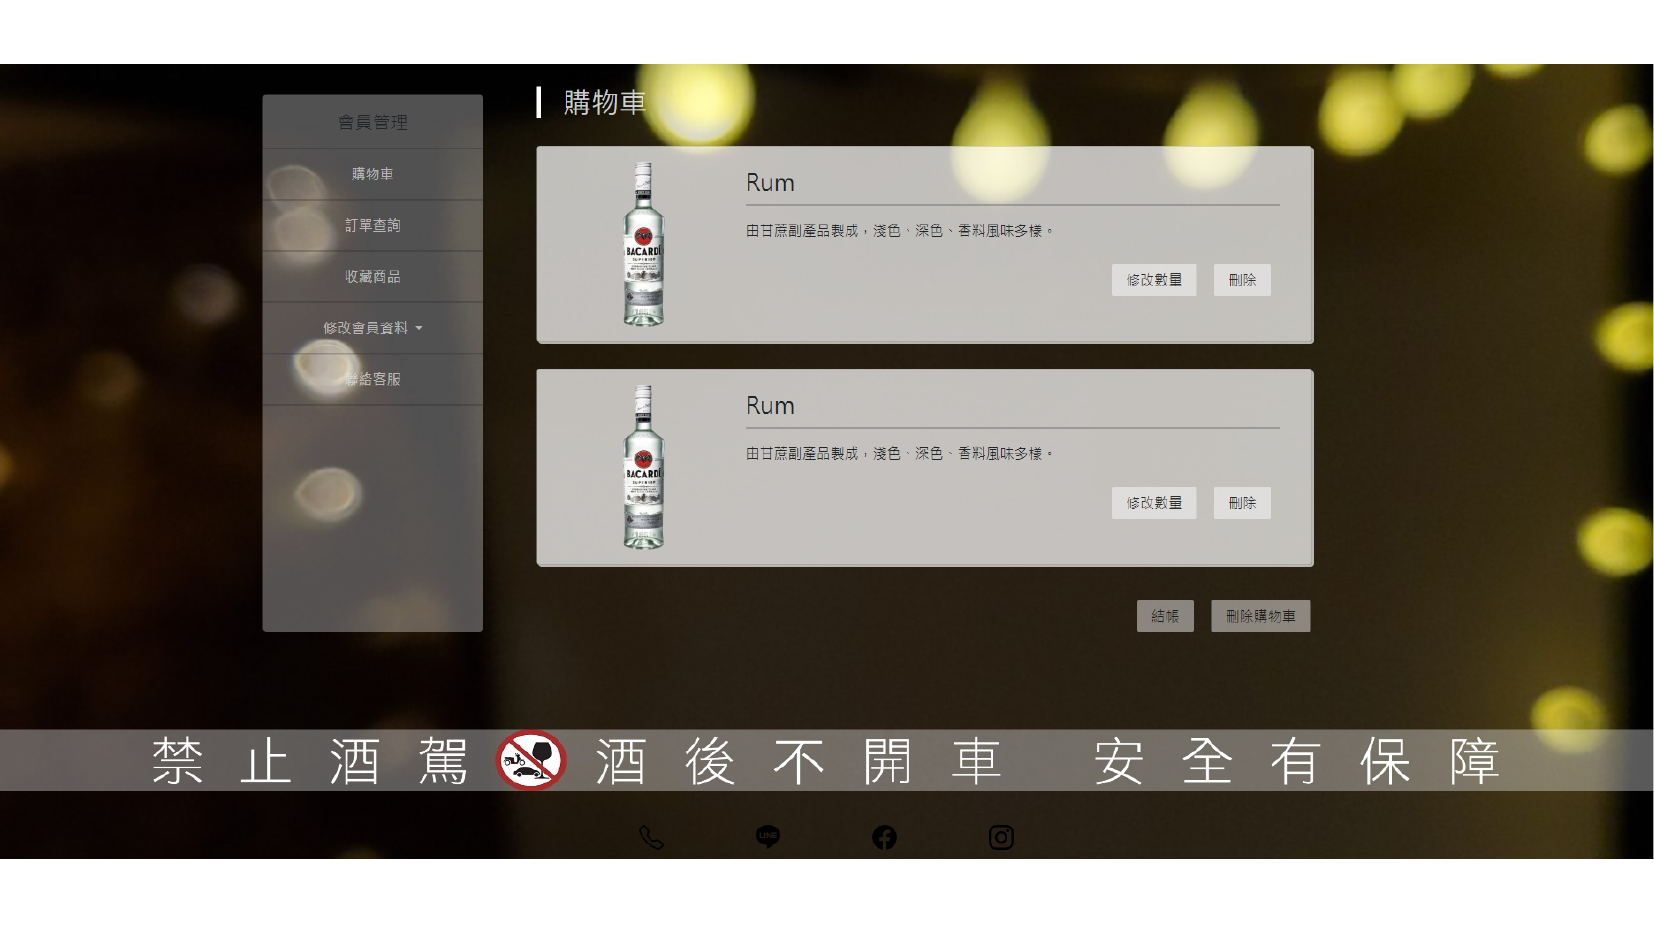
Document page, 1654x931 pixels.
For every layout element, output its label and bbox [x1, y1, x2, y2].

picture [0, 64, 1654, 859]
